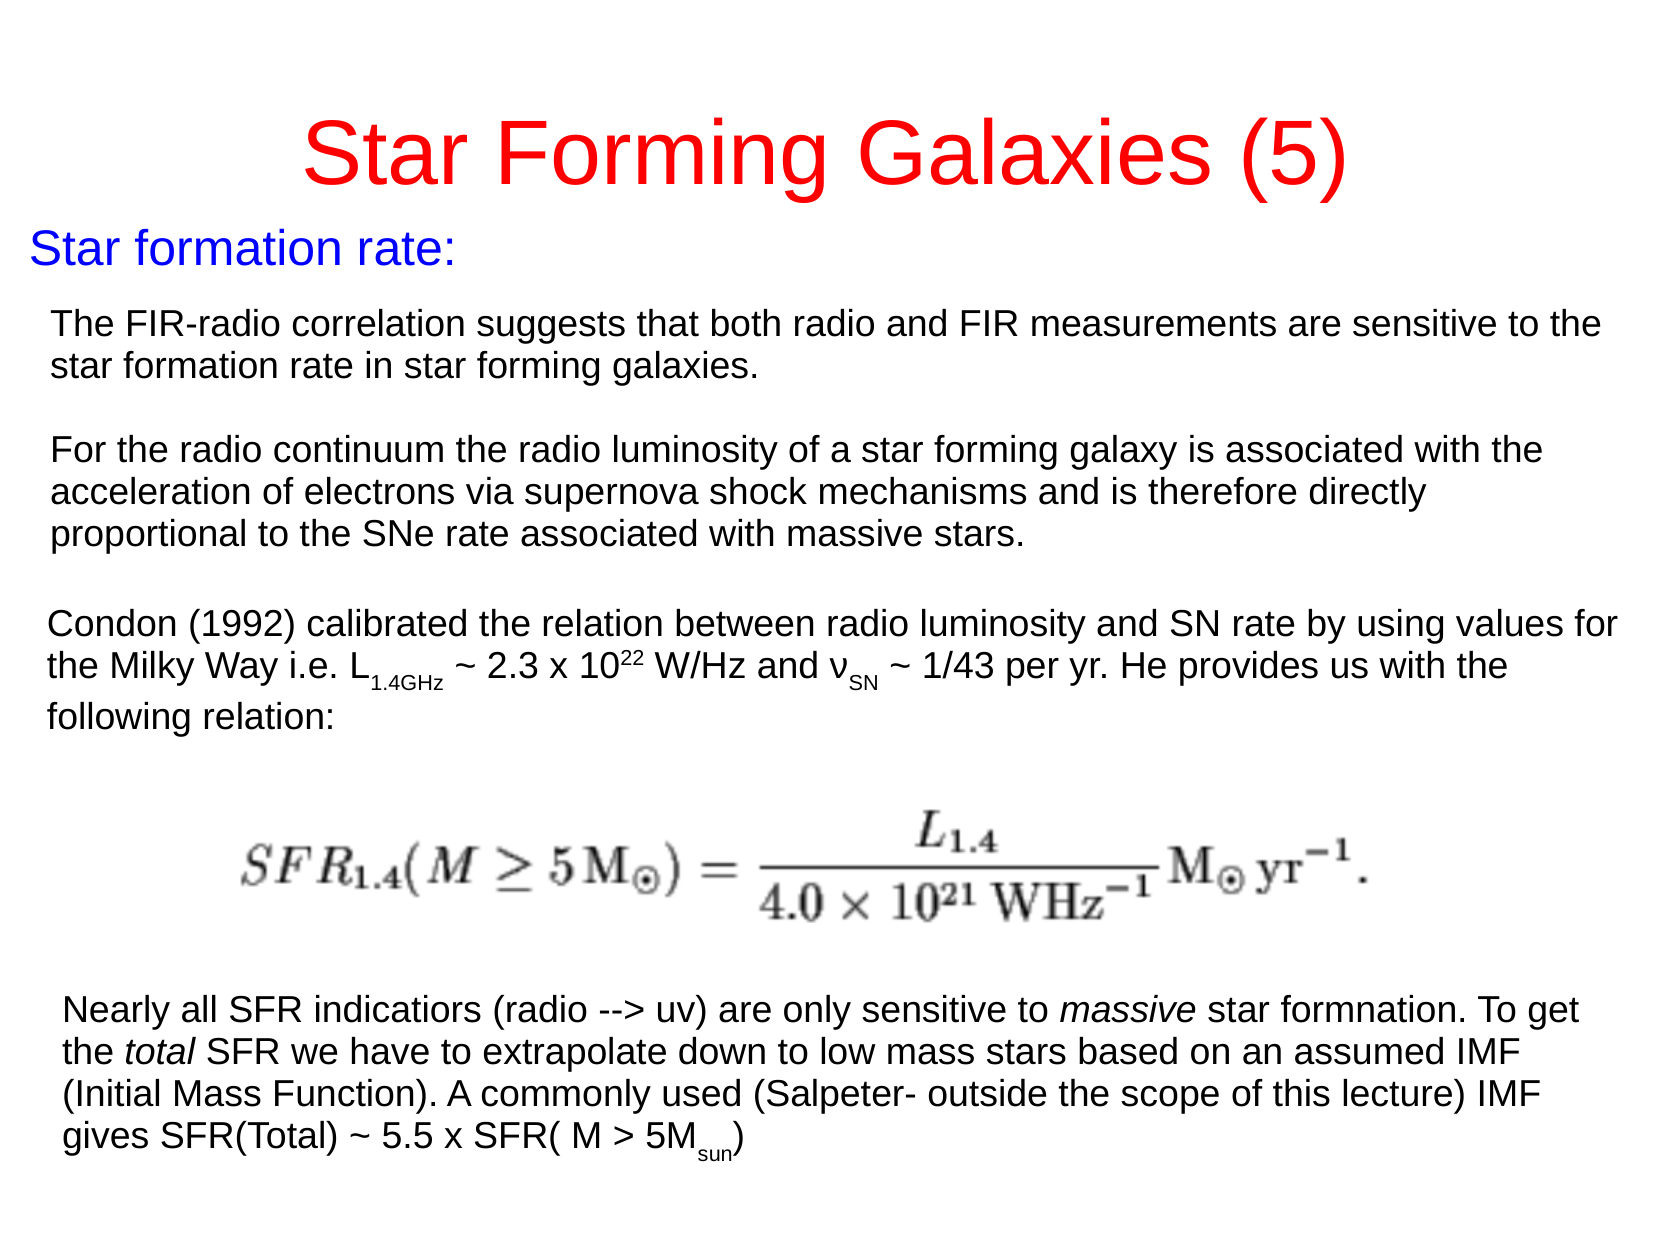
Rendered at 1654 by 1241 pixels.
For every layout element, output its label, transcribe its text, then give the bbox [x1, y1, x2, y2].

title Star Forming Galaxies (5) [82, 49, 1571, 257]
text_box The FIR-radio correlation suggests that both radio and FIR measurements are sensitive to the star formation rate in star forming galaxies. For the radio continuum the radio luminosity of a star forming galaxy is associated with the acceleration of electrons via supernova shock mechanisms and is therefore directly proportional to the SNe rate associated with massive stars. [35, 294, 1619, 562]
picture [197, 755, 1406, 981]
text_box Condon (1992) calibrated the relation between radio luminosity and SN rate by using values for the Milky Way i.e. L1.4GHz ~ 2.3 x 1022 W/Hz and νSN ~ 1/43 per yr. He provides us with the following relation: [32, 594, 1645, 778]
text_box Star formation rate: [14, 212, 473, 284]
text_box Nearly all SFR indicatiors (radio --> uv) are only sensitive to massive star formnation. To get the total SFR we have to extrapolate down to low mass stars based on an assumed IMF (Initial Mass Function). A commonly used (Salpeter- outside the scope of this lecture) IMF gives SFR(Total) ~ 5.5 x SFR( M > 5Msun) [47, 981, 1607, 1173]
